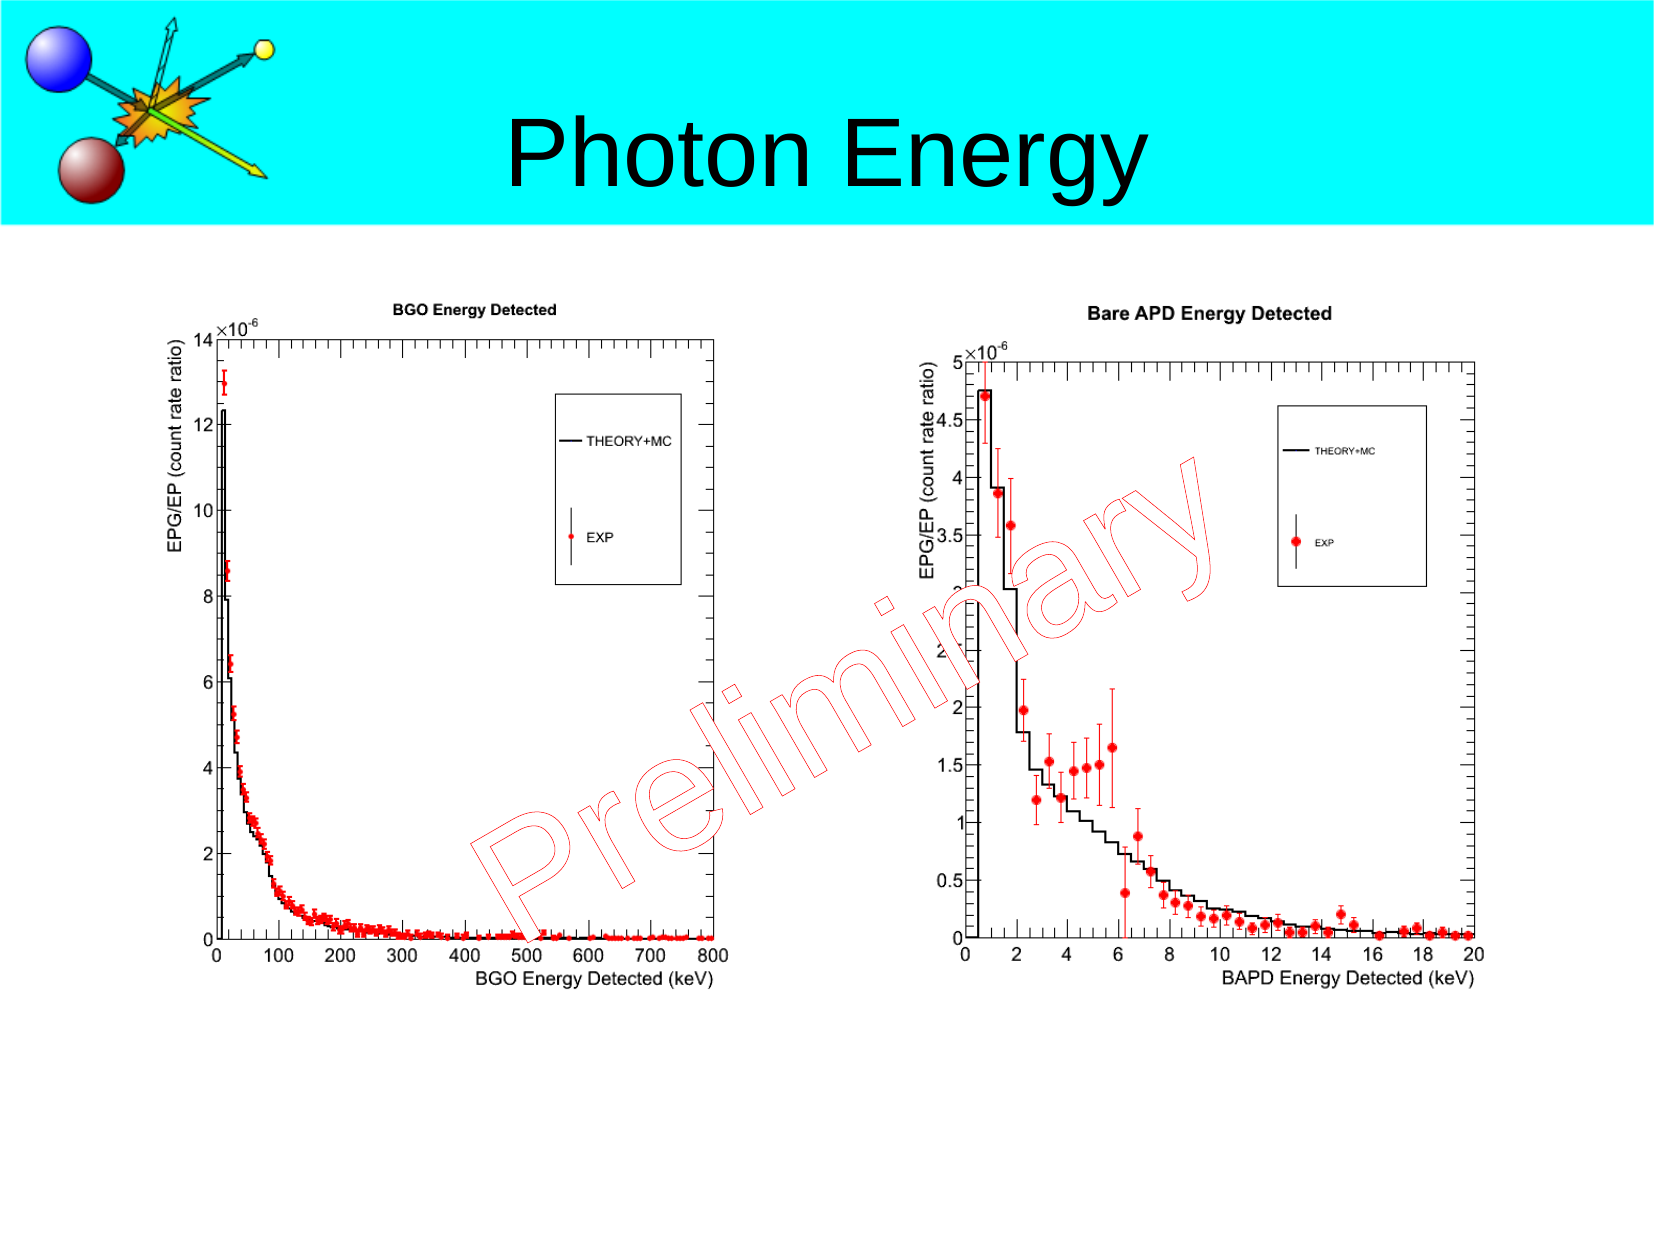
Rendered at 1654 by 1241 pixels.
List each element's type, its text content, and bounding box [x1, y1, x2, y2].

text_box Preliminary [424, 388, 1273, 995]
picture [0, 0, 1654, 1241]
title Photon Energy [82, 49, 1571, 257]
